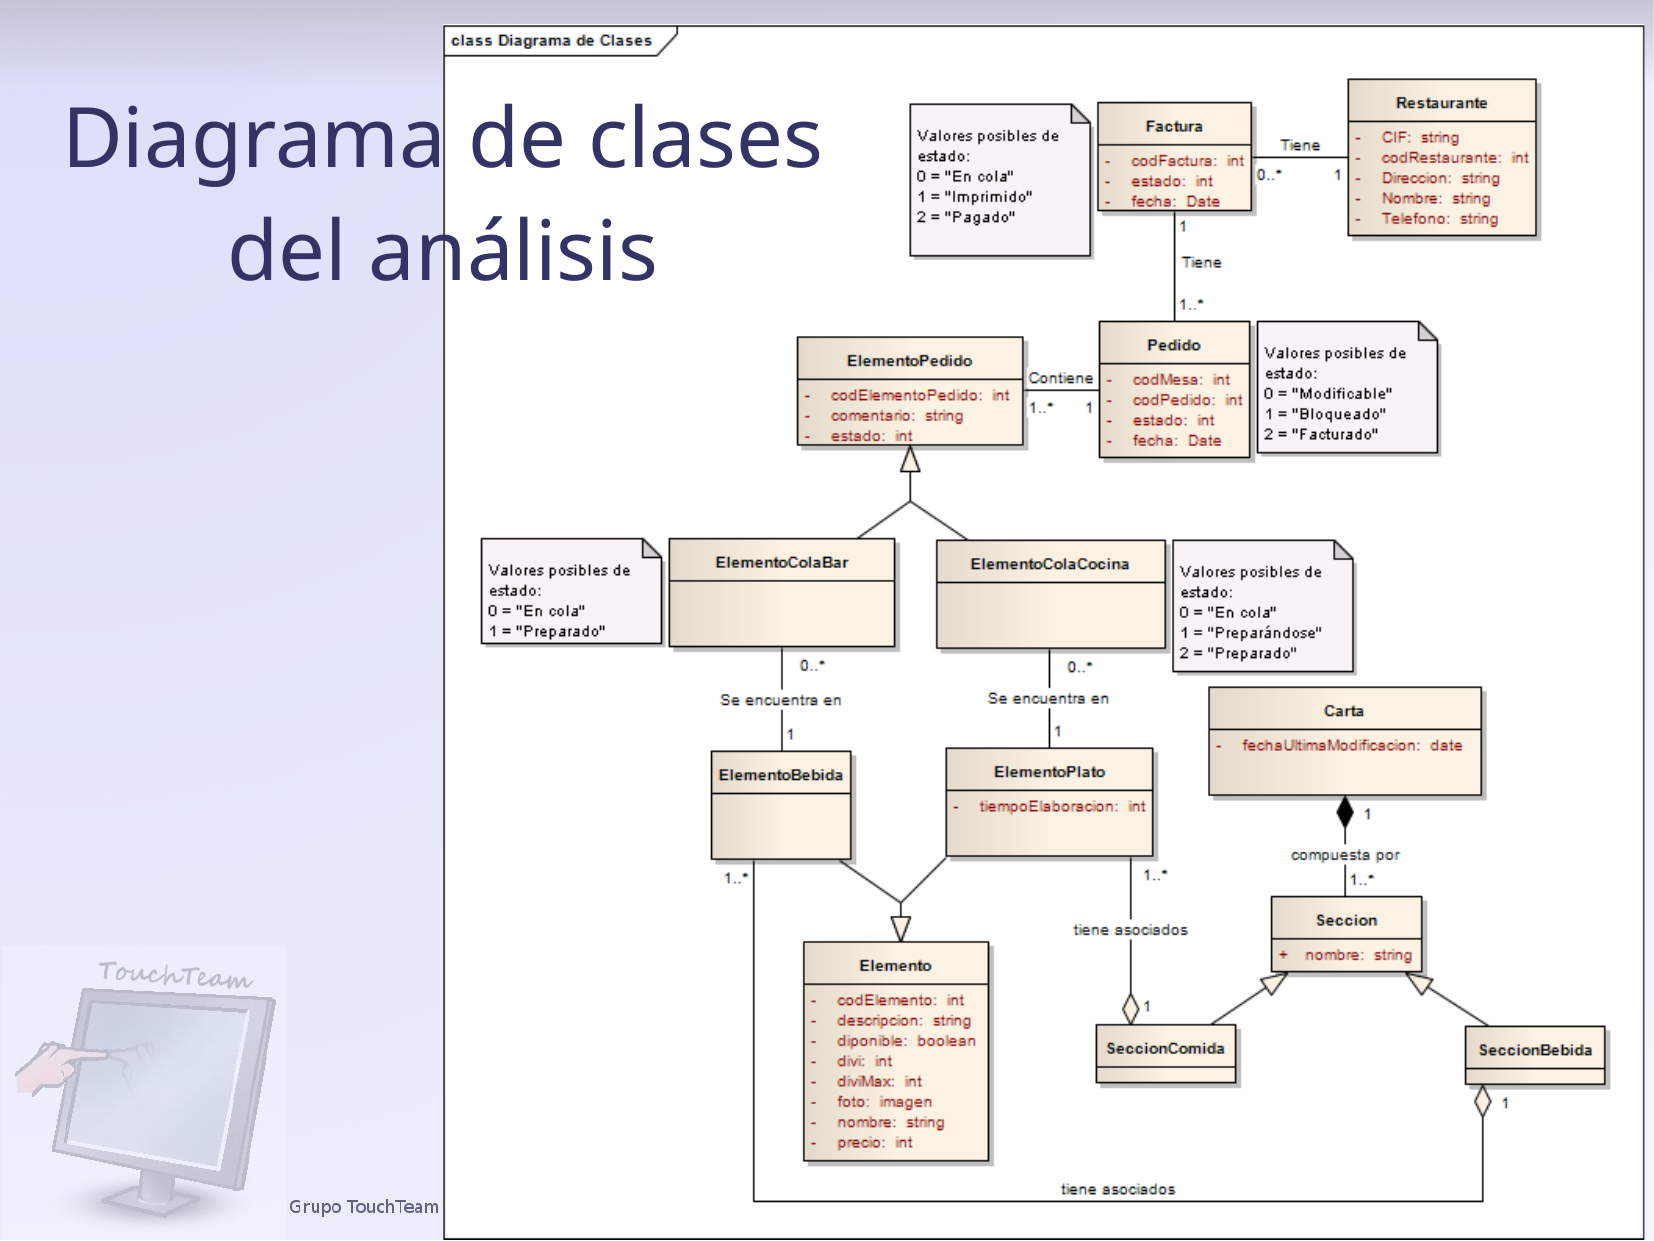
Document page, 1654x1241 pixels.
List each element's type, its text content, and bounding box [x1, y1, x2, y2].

title Diagrama de clases del análisis [29, 46, 857, 337]
picture [0, 0, 1654, 1241]
